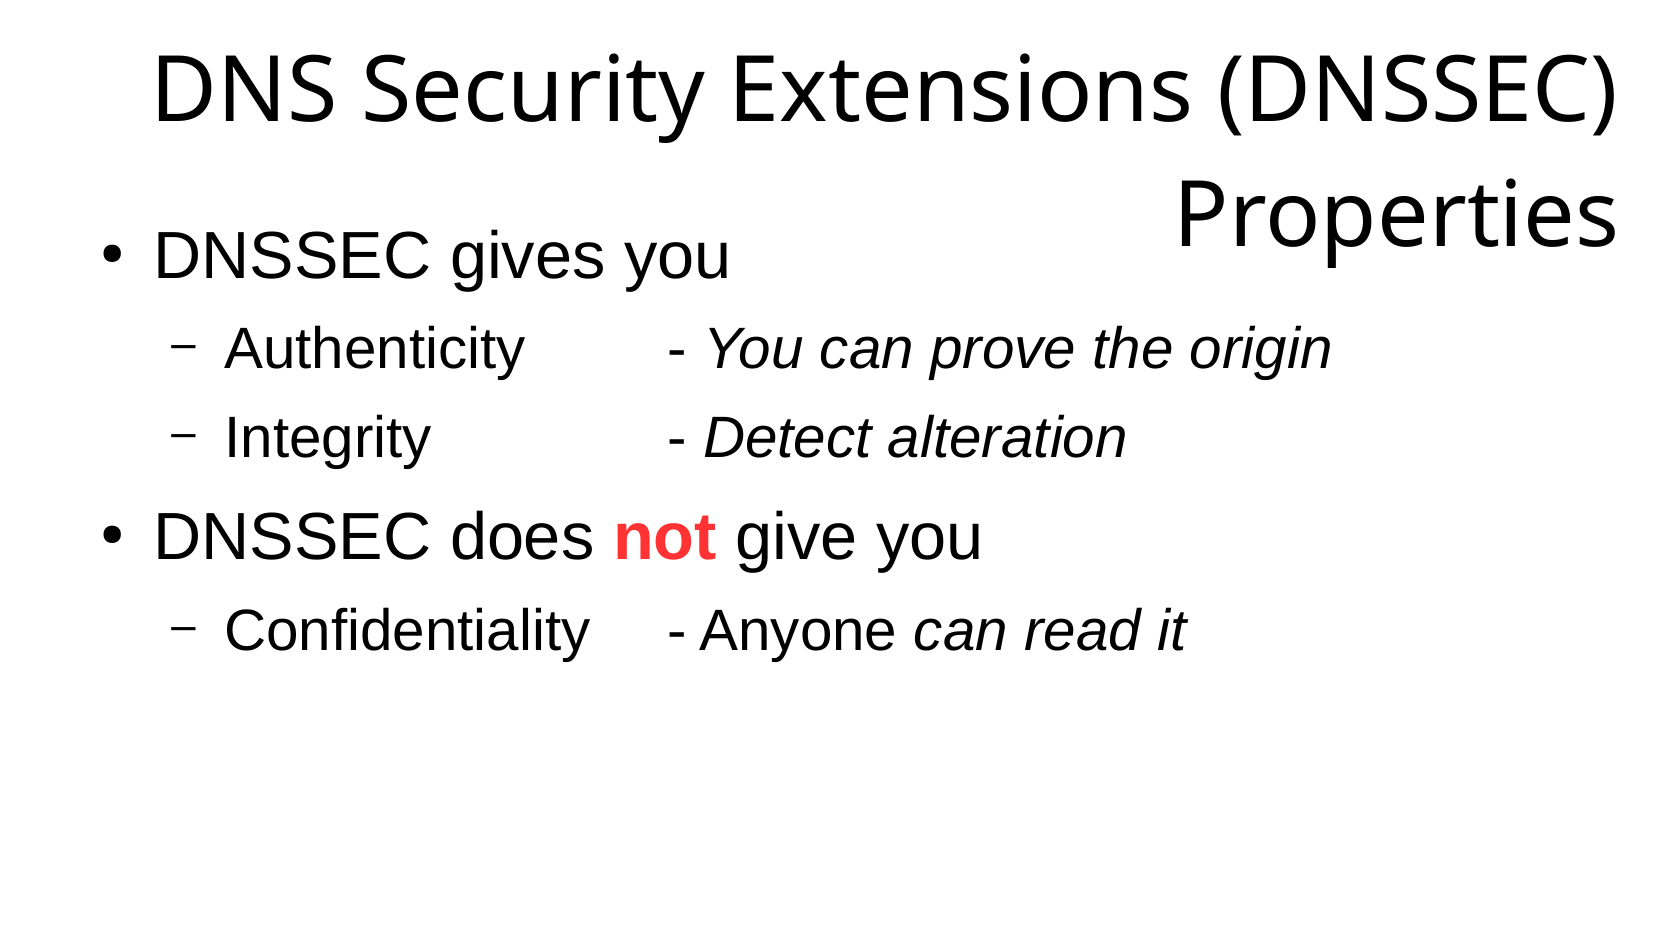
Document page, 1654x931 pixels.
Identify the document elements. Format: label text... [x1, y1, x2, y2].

list DNSSEC gives you Authenticity - You can prove the origin Integrity - Detect alteration DNSSEC does not give you Confidentiality - Anyone can read it [82, 217, 1571, 758]
title DNS Security Extensions (DNSSEC) Properties [1, 23, 1620, 221]
